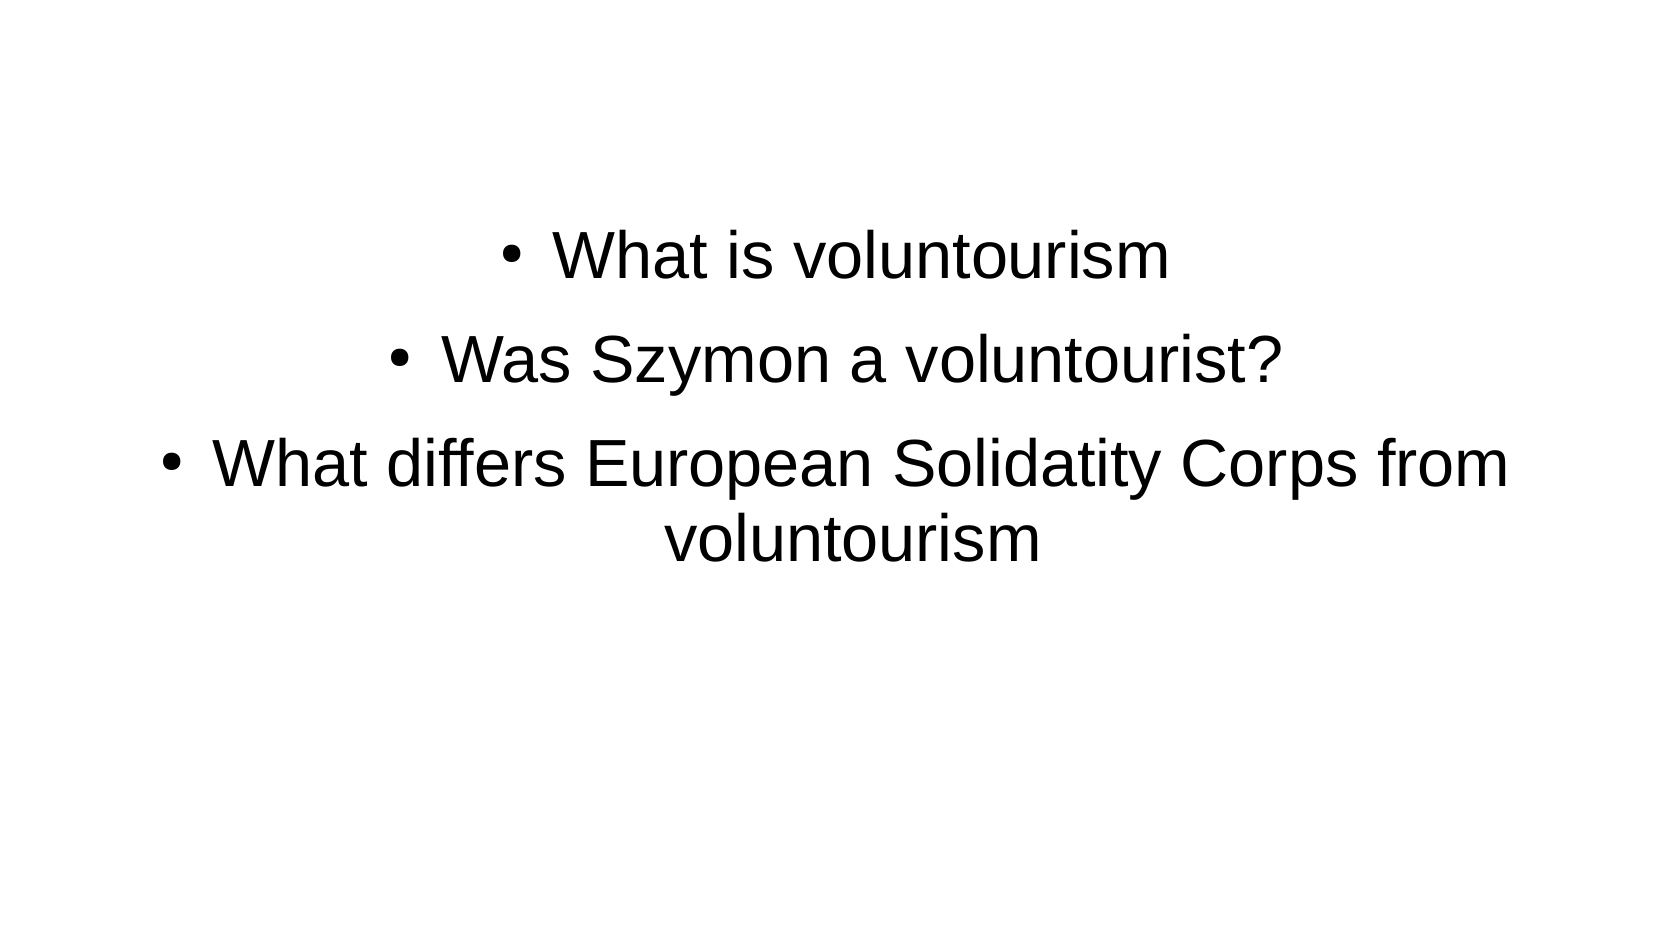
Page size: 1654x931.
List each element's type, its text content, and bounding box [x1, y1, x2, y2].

list What is voluntourism Was Szymon a voluntourist? What differs European Solidatity Corps from voluntourism [82, 217, 1571, 758]
